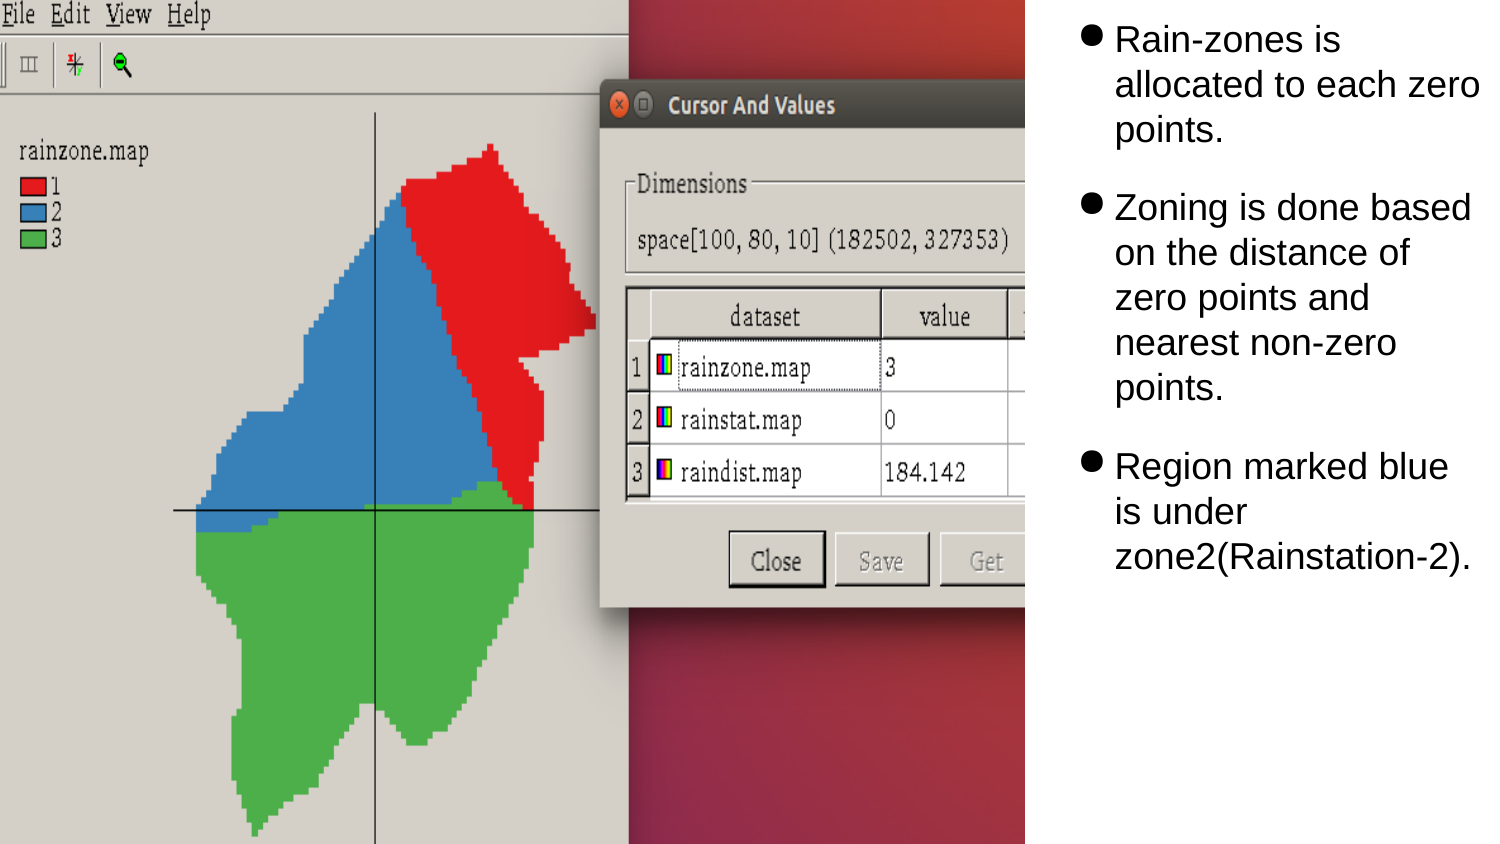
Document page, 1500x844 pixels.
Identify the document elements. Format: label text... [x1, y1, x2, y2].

picture [0, 0, 1025, 844]
list Rain-zones is allocated to each zero points. Zoning is done based on the distance of zero points and nearest non-zero points. Region marked blue is under zone2(Rainstation-2). [1025, 0, 1500, 844]
